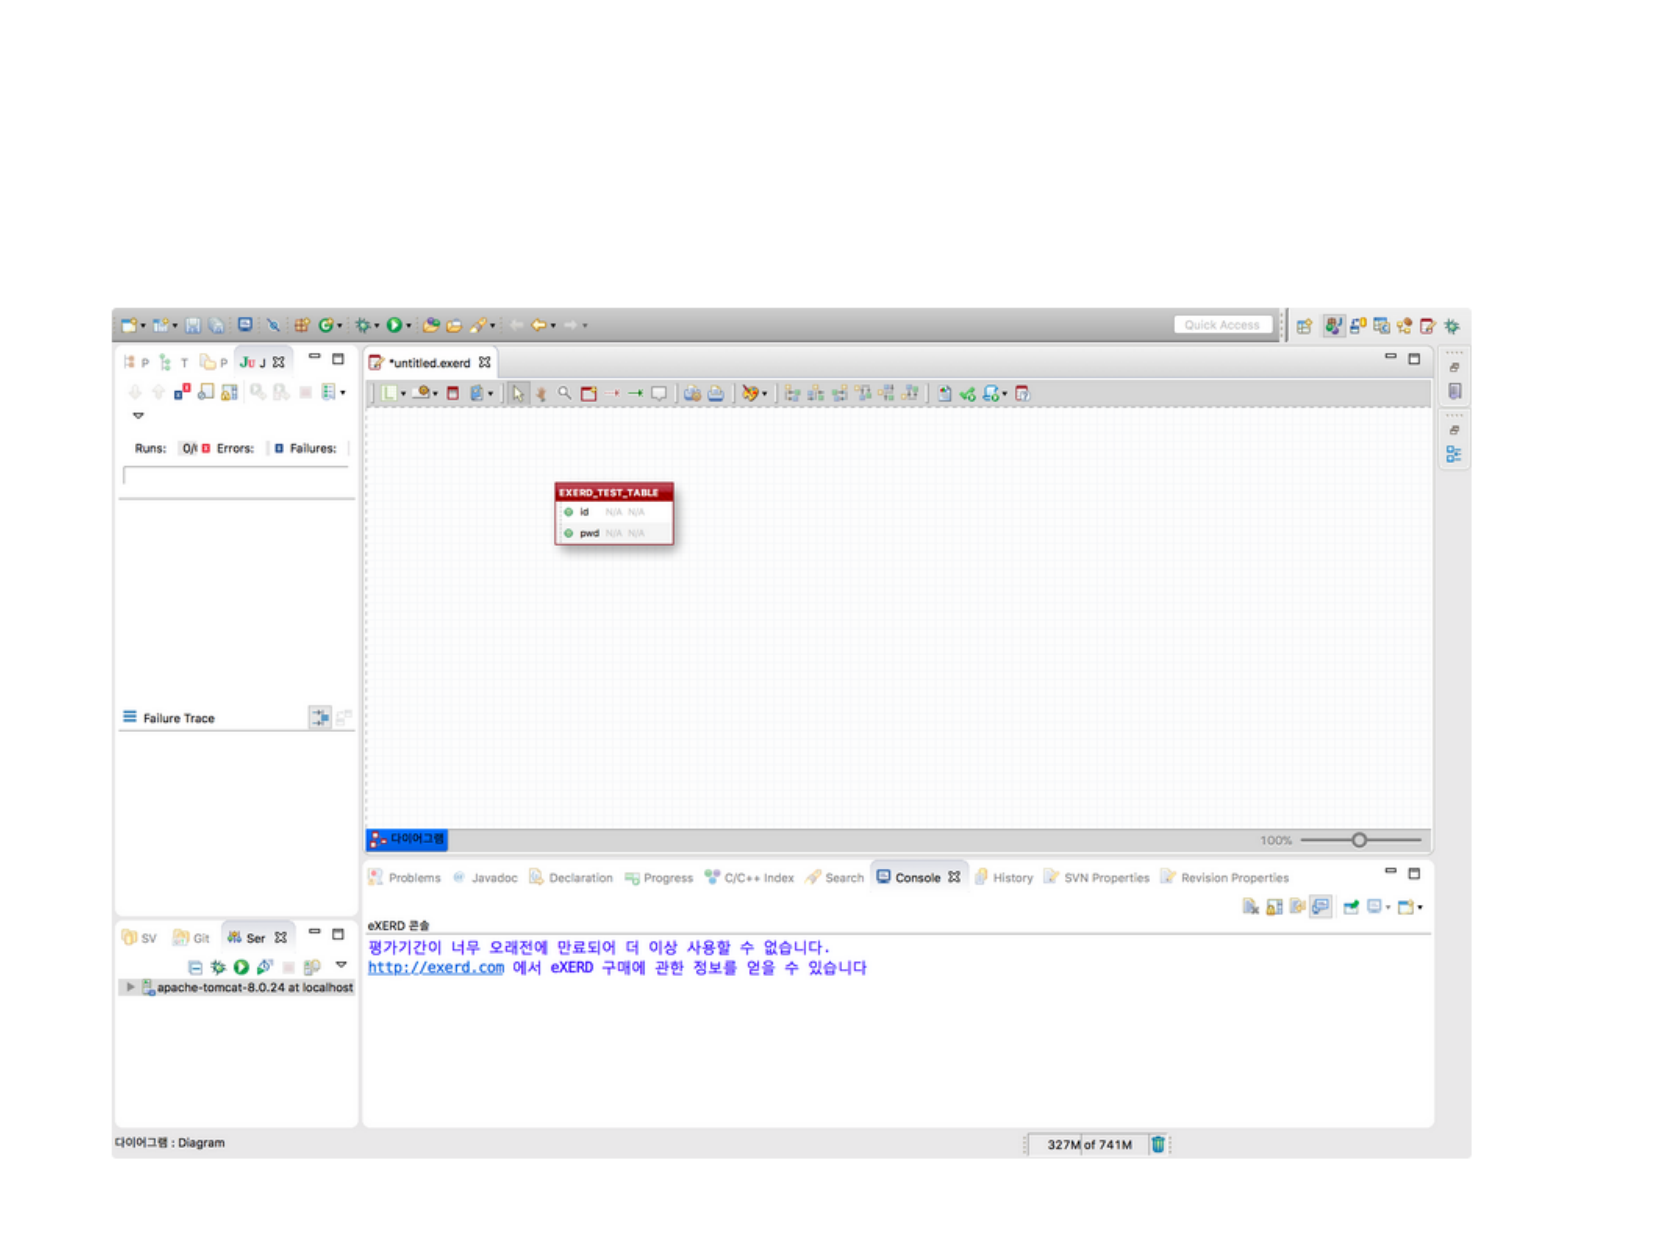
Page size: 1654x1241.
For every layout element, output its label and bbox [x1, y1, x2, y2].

picture [109, 305, 1475, 1162]
